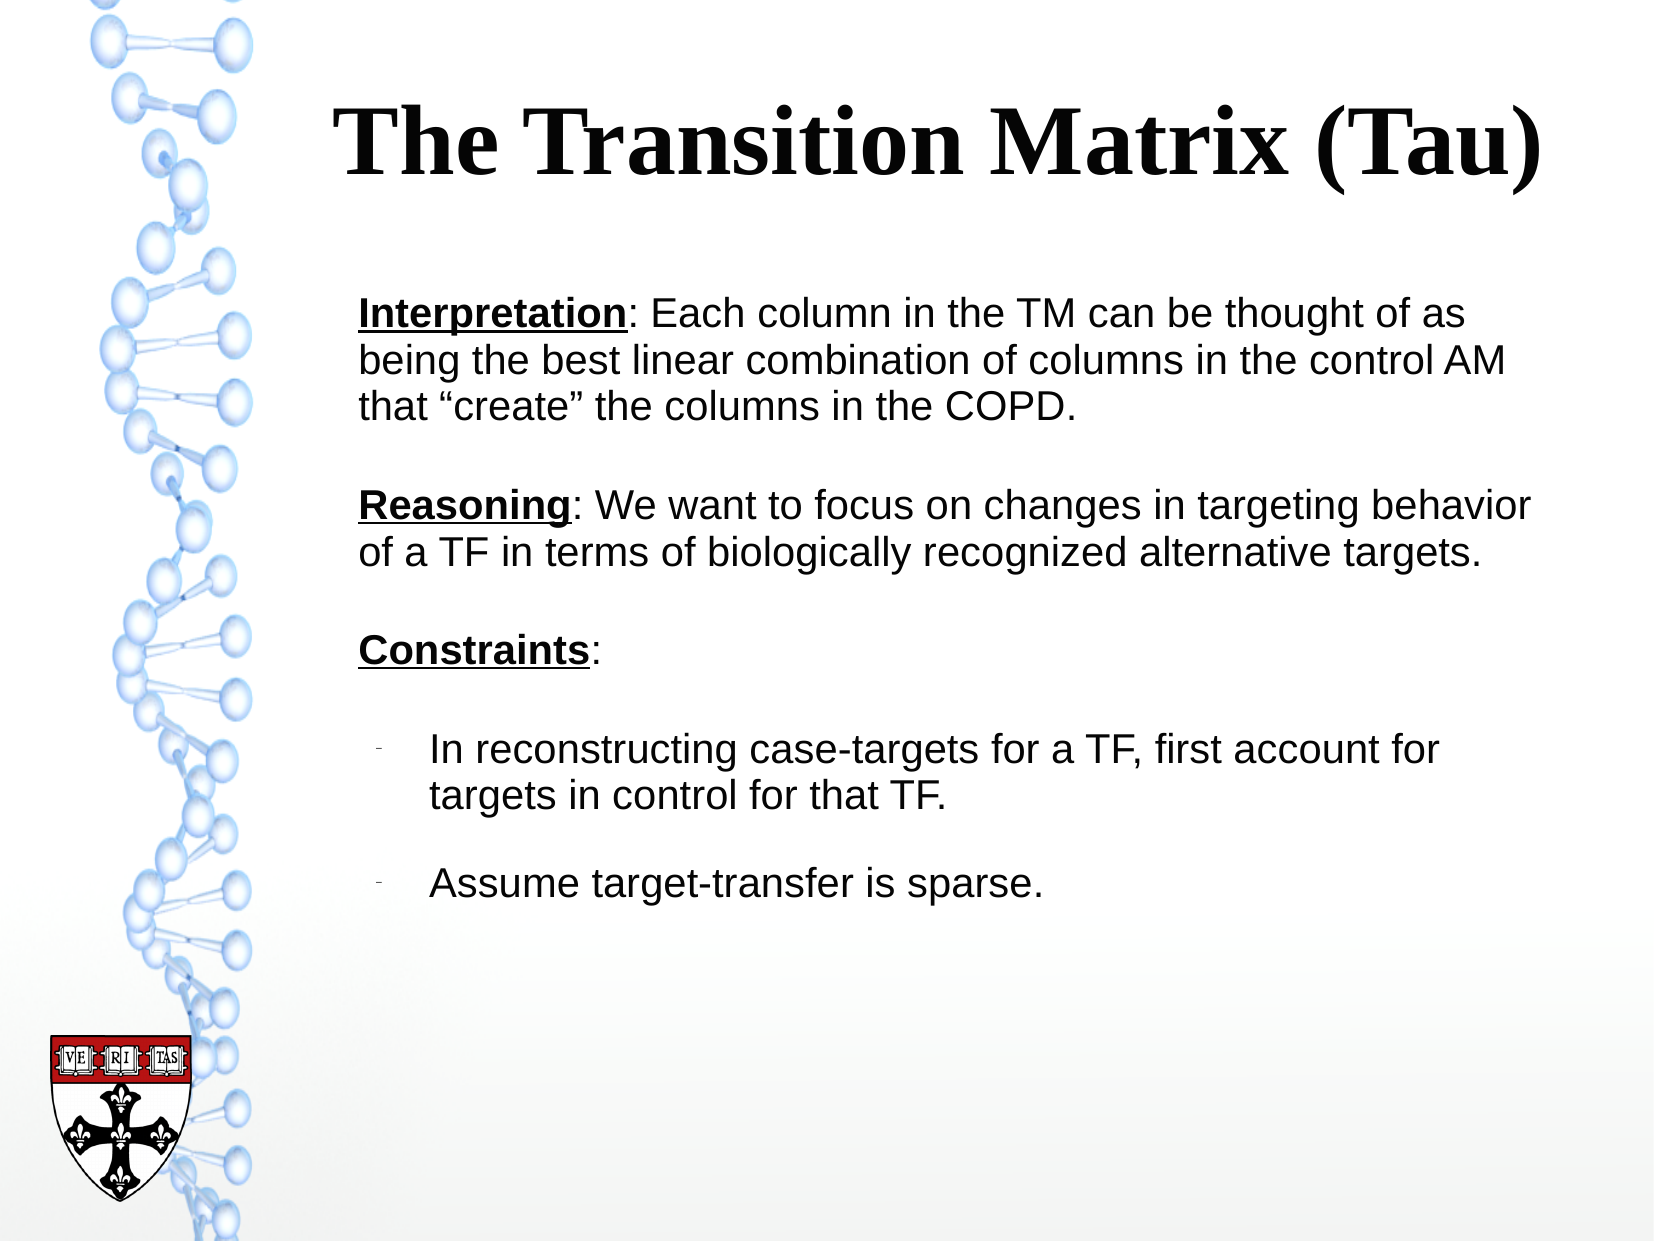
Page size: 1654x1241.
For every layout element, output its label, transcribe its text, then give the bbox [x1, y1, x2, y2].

picture [0, 0, 1654, 1241]
title The Transition Matrix (Tau) [194, 37, 1654, 245]
list Interpretation: Each column in the TM can be thought of as being the best linear combination of columns in the control AM that “create” the columns in the COPD. Reasoning: We want to focus on changes in targeting behavior of a TF in terms of biologically recognized alternative targets. Constraints: In reconstructing case-targets for a TF, first account for targets in control for that TF. Assume target-transfer is sparse. [287, 290, 1571, 1010]
